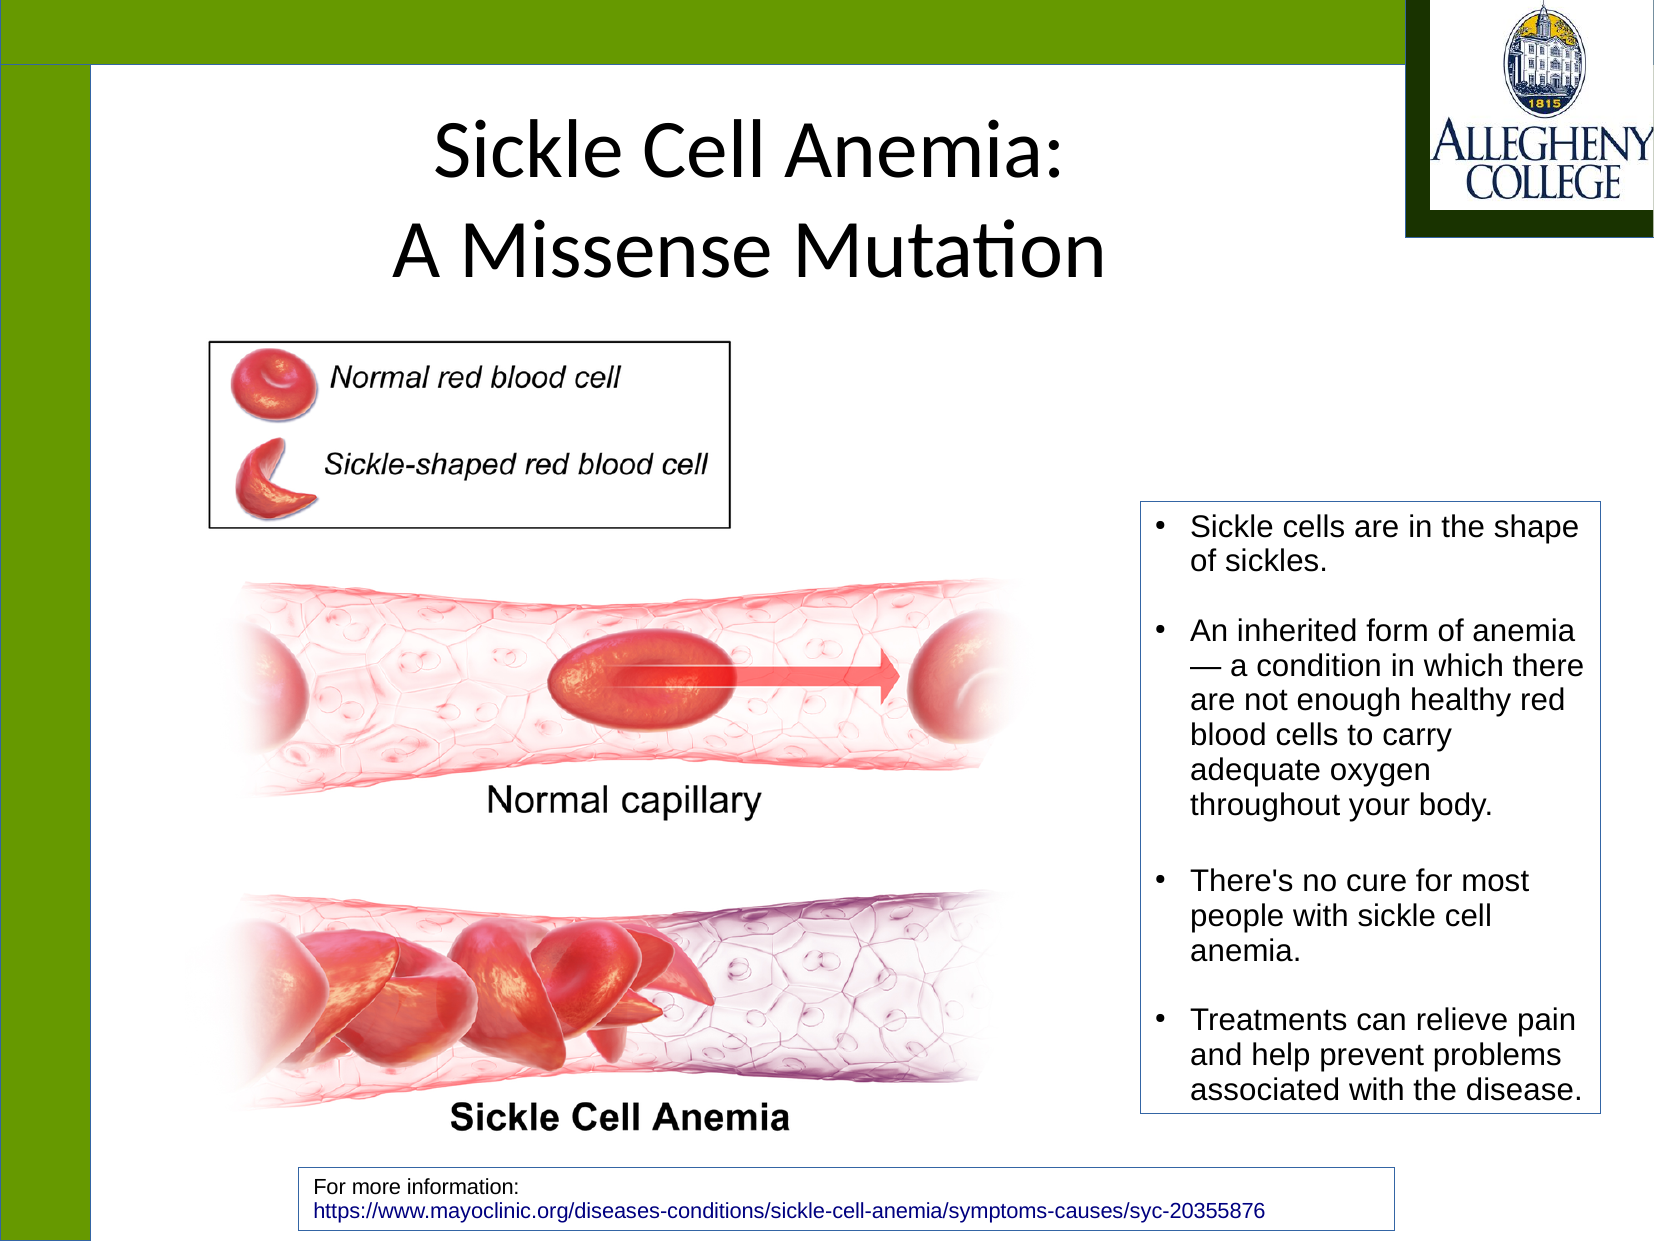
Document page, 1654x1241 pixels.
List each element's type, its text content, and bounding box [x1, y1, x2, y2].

text_box Sickle cells are in the shape of sickles. An inherited form of anemia — a condition in which there are not enough healthy red blood cells to carry adequate oxygen throughout your body. There's no cure for most people with sickle cell anemia. Treatments can relieve pain and help prevent problems associated with the disease. [1140, 501, 1601, 1114]
text_box [0, 0, 1654, 1241]
picture [1430, 0, 1654, 210]
picture [185, 324, 1039, 1177]
text_box For more information: https://www.mayoclinic.org/diseases-conditions/sickle-cell-anemia/symptoms-causes/syc-20355876 [298, 1167, 1395, 1231]
title Sickle Cell Anemia: A Missense Mutation [91, 100, 1425, 288]
